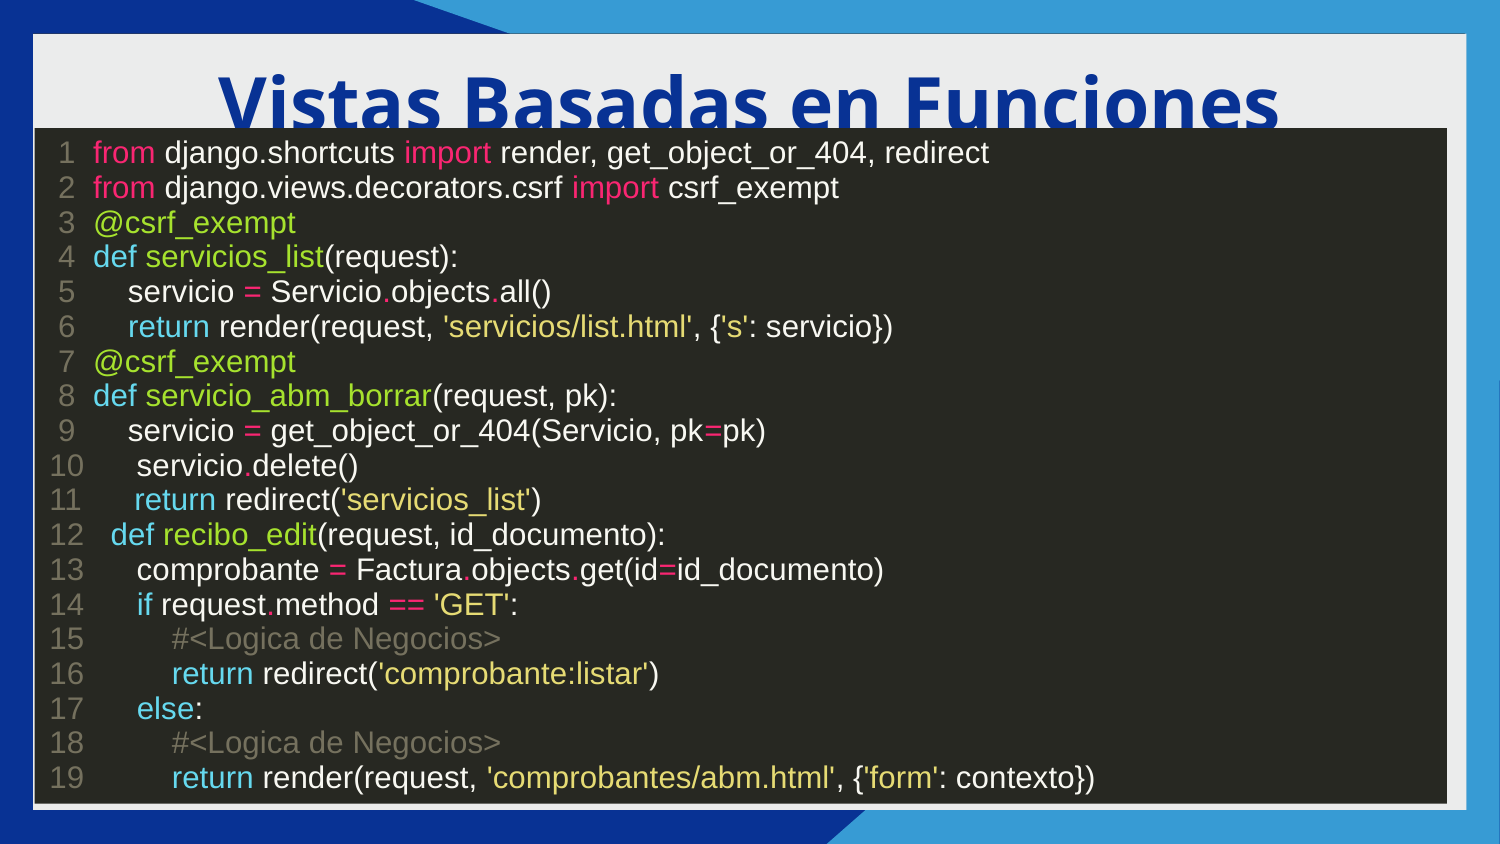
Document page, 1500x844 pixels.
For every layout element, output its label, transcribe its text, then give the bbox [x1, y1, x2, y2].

title Vistas Basadas en Funciones [34, 36, 1466, 178]
text_box 1 from django.shortcuts import render, get_object_or_404, redirect 2 from django.views.decorators.csrf import csrf_exempt 3 @csrf_exempt 4 def servicios_list(request): 5 servicio = Servicio.objects.all() 6 return render(request, 'servicios/list.html', {'s': servicio}) 7 @csrf_exempt 8 def servicio_abm_borrar(request, pk): 9 servicio = get_object_or_404(Servicio, pk=pk) 10 servicio.delete() 11 return redirect('servicios_list') 12 def recibo_edit(request, id_documento): 13 comprobante = Factura.objects.get(id=id_documento) 14 if request.method == 'GET': 15 #<Logica de Negocios> 16 return redirect('comprobante:listar') 17 else: 18 #<Logica de Negocios> 19 return render(request, 'comprobantes/abm.html', {'form': contexto}) [34, 128, 1447, 804]
